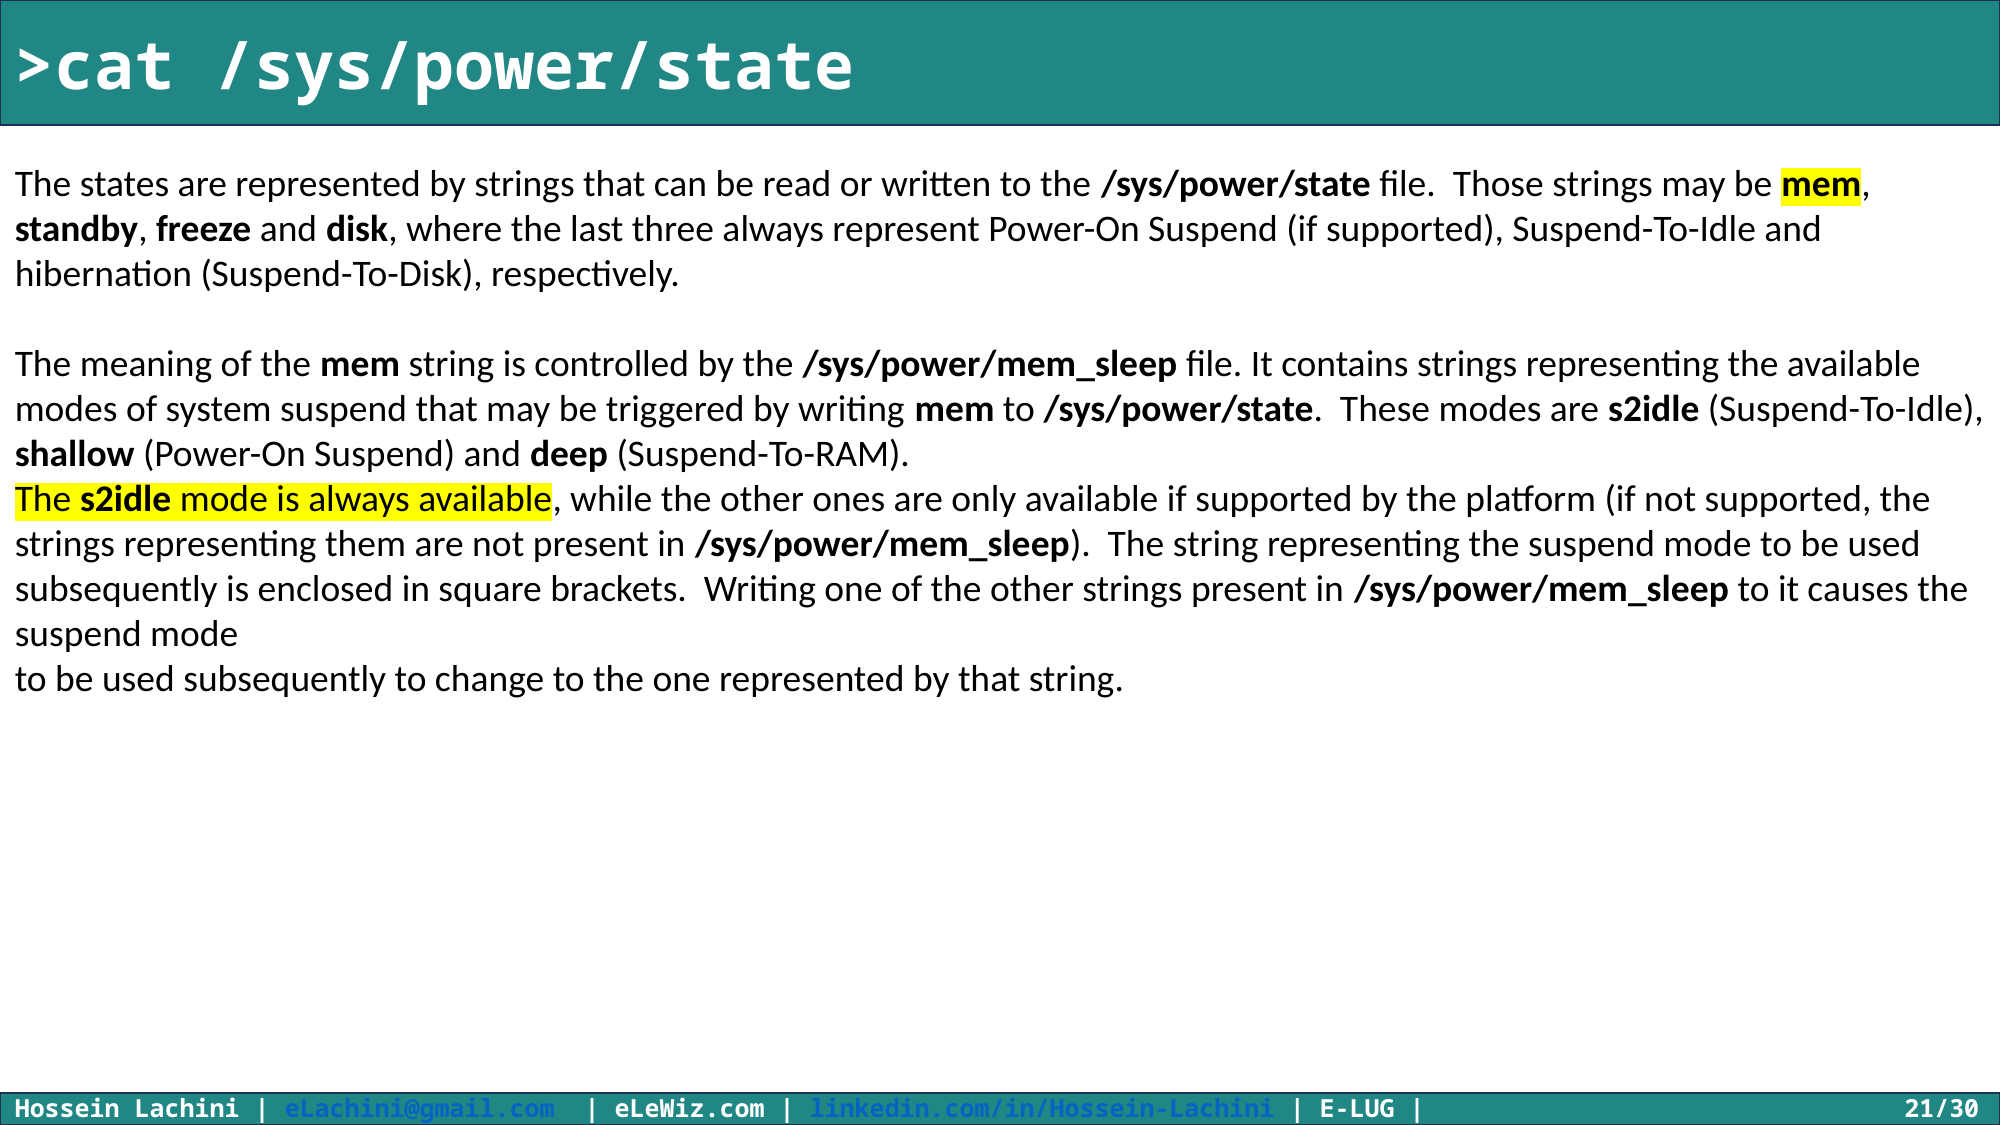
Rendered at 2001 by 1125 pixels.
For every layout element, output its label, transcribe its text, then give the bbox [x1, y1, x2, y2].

text_box >cat /sys/power/state [0, 0, 2000, 125]
text_box The states are represented by strings that can be read or written to the /sys/power/state file. Those strings may be mem, standby, freeze and disk, where the last three always represent Power-On Suspend (if supported), Suspend-To-Idle and hibernation (Suspend-To-Disk), respectively. The meaning of the mem string is controlled by the /sys/power/mem_sleep file. It contains strings representing the available modes of system suspend that may be triggered by writing mem to /sys/power/state. These modes are s2idle (Suspend-To-Idle), shallow (Power-On Suspend) and deep (Suspend-To-RAM). The s2idle mode is always available, while the other ones are only available if supported by the platform (if not supported, the strings representing them are not present in /sys/power/mem_sleep). The string representing the suspend mode to be used subsequently is enclosed in square brackets. Writing one of the other strings present in /sys/power/mem_sleep to it causes the suspend mode to be used subsequently to change to the one represented by that string. [0, 151, 2000, 707]
text_box Hossein Lachini | eLachini@gmail.com | eLeWiz.com | linkedin.com/in/Hossein-Lachini | E-LUG | 21/30 [0, 1093, 2000, 1125]
